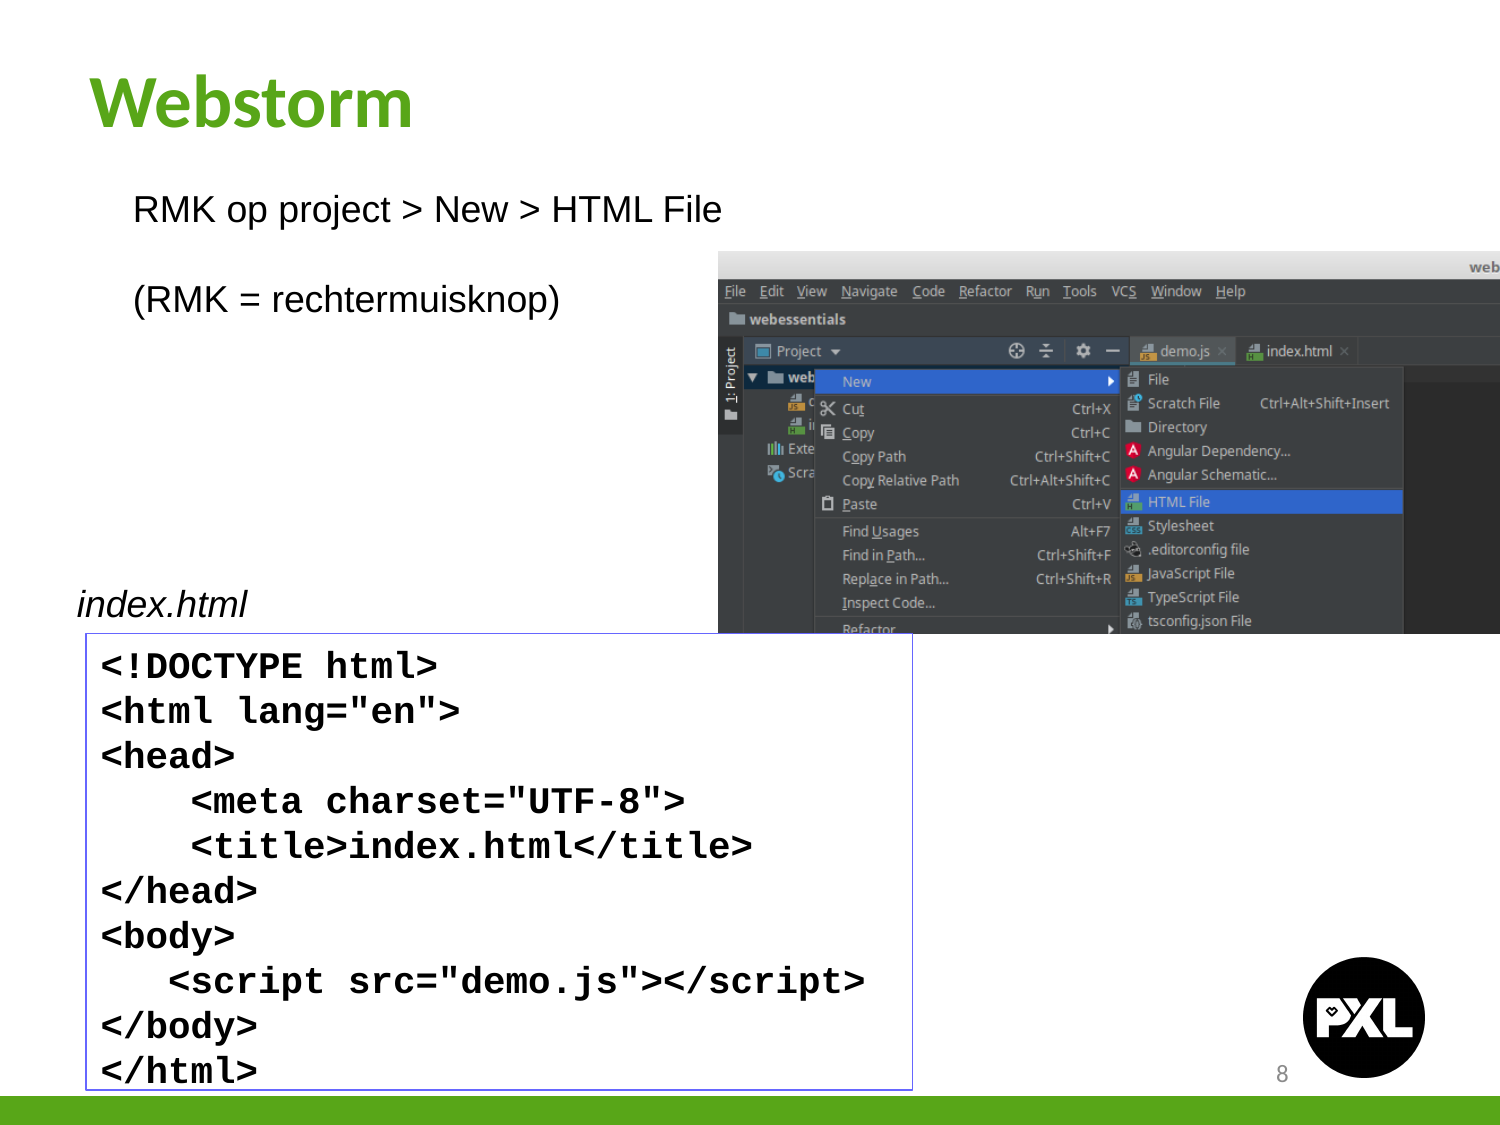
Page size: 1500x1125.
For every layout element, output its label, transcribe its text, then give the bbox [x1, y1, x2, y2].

text_box Webstorm [75, 45, 1425, 233]
text_box index.html [62, 572, 417, 629]
picture [718, 251, 1500, 634]
text_box <!DOCTYPE html> <html lang="en"> <head> <meta charset="UTF-8"> <title>index.html</title> </head> <body> <script src="demo.js"></script> </body> </html> [85, 633, 913, 1090]
text_box RMK op project > New > HTML File (RMK = rechtermuisknop) [118, 177, 945, 444]
text_box <number> [1074, 1042, 1304, 1103]
picture [1303, 957, 1425, 1078]
